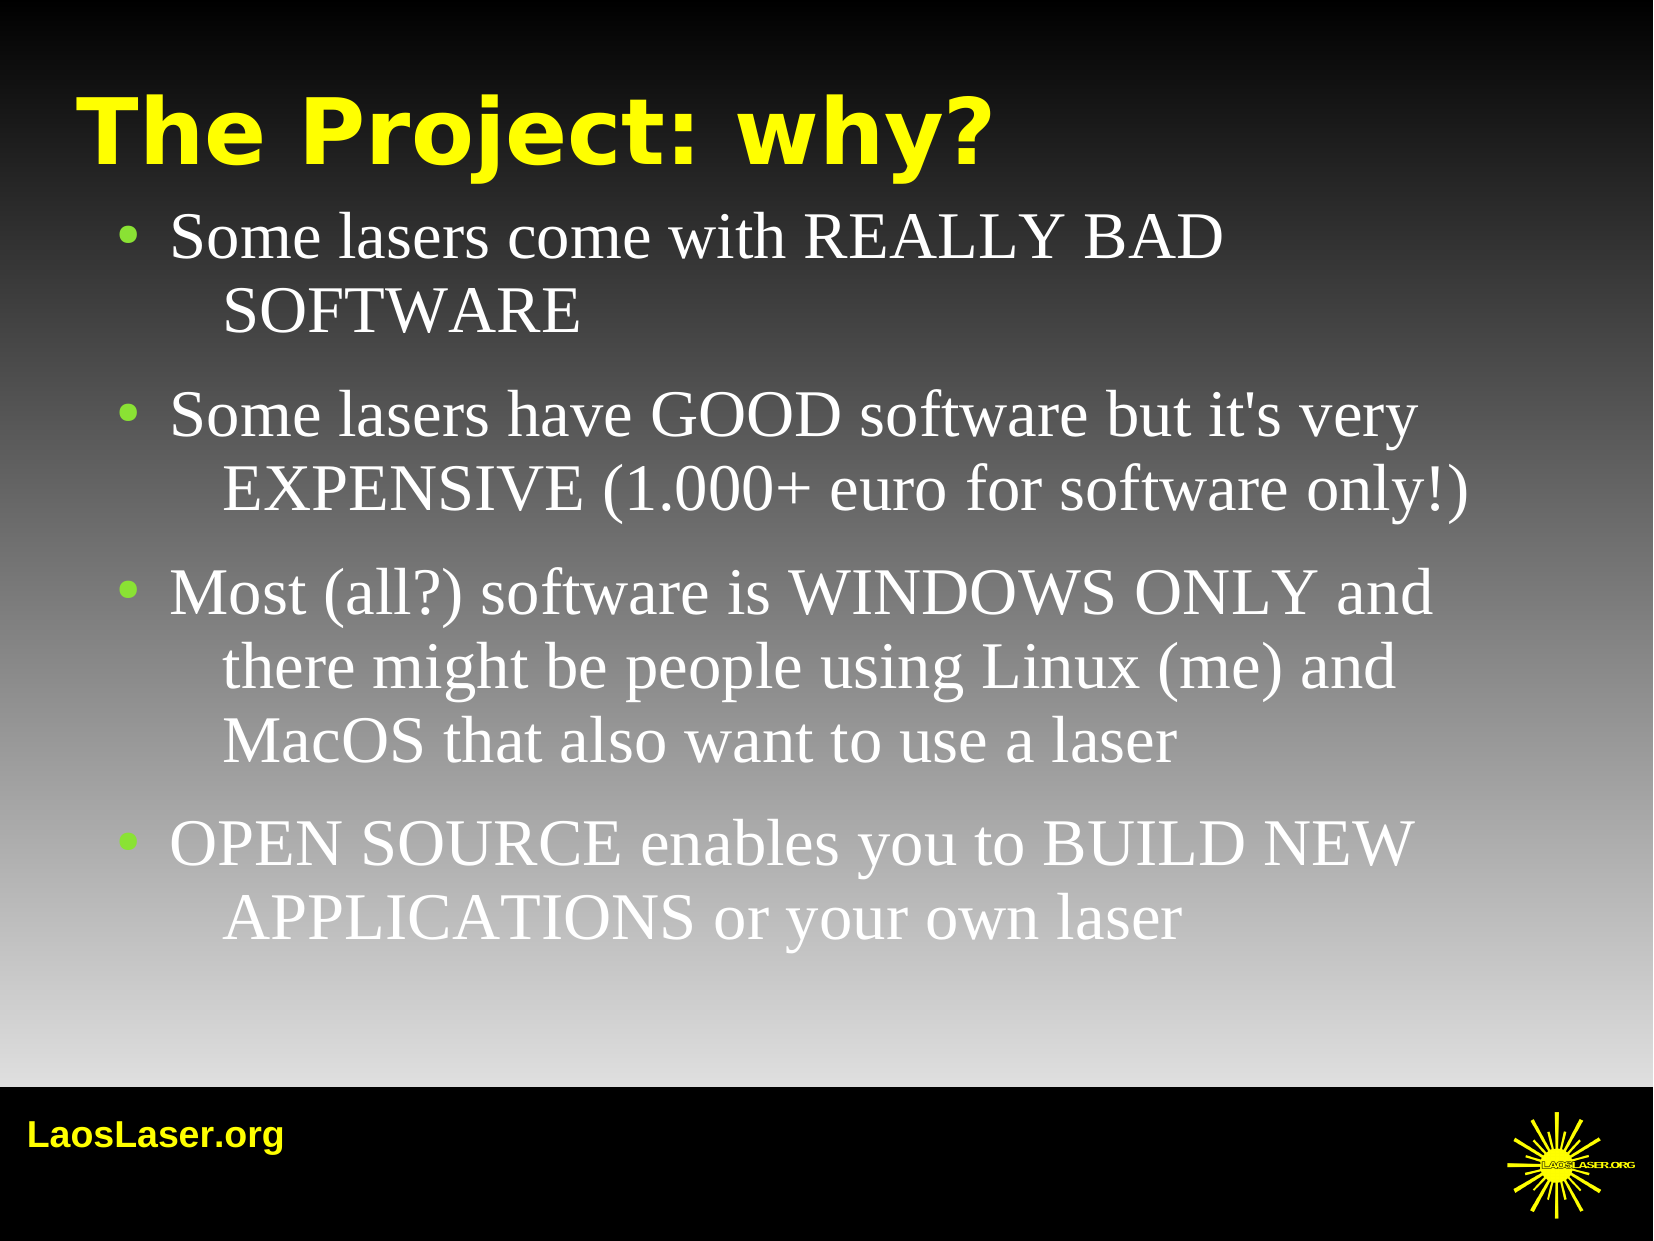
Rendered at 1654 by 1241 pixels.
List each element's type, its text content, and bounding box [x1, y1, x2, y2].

list Some lasers come with REALLY BAD SOFTWARE Some lasers have GOOD software but it's very EXPENSIVE (1.000+ euro for software only!) Most (all?) software is WINDOWS ONLY and there might be people using Linux (me) and MacOS that also want to use a laser OPEN SOURCE enables you to BUILD NEW APPLICATIONS or your own laser [80, 199, 1569, 1126]
picture [1502, 1108, 1640, 1225]
title The Project: why? [76, 29, 1565, 237]
